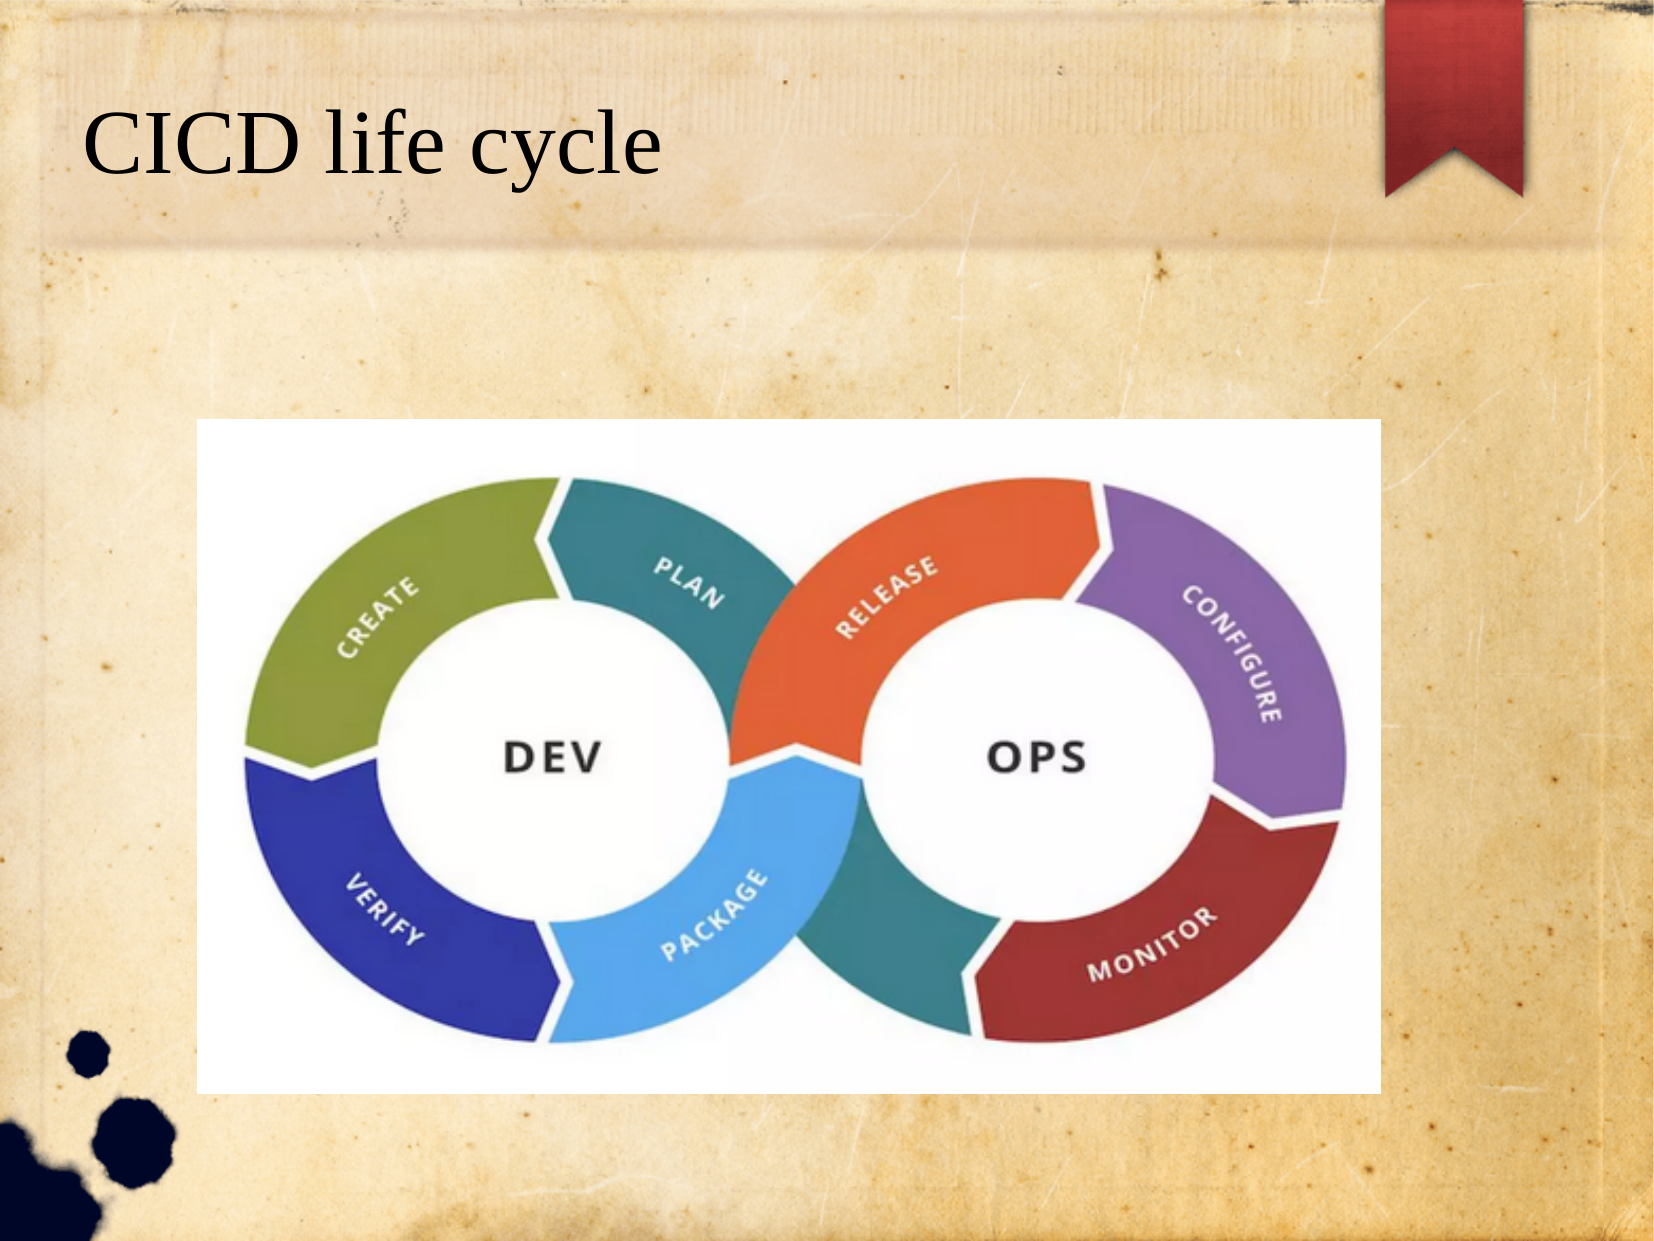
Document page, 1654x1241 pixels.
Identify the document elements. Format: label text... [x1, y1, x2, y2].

title CICD life cycle [82, 49, 1347, 237]
picture [0, 0, 1654, 1241]
